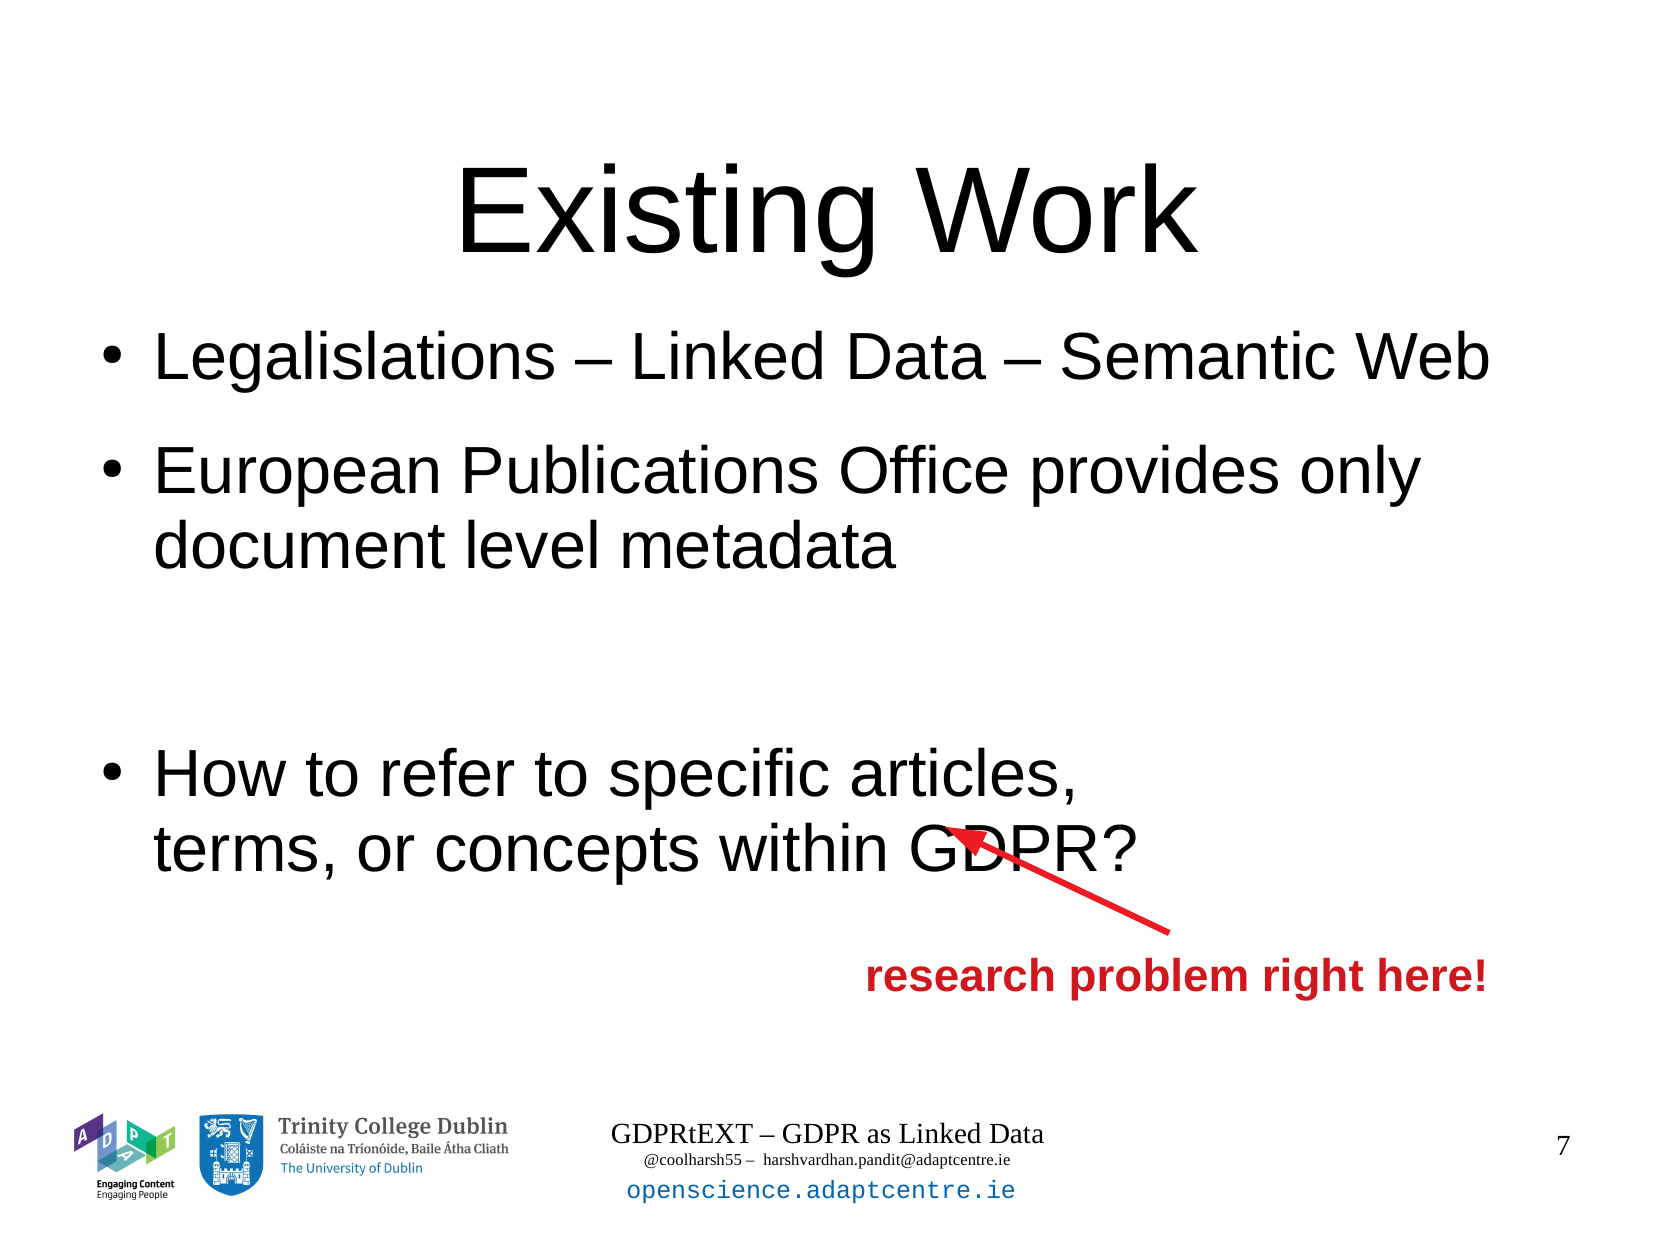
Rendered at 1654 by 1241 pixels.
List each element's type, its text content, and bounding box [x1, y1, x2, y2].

list Legalislations – Linked Data – Semantic Web European Publications Office provides only document level metadata How to refer to specific articles, terms, or concepts within GDPR? [82, 318, 1571, 1010]
picture [196, 1111, 512, 1199]
title Existing Work [82, 112, 1571, 308]
picture [54, 1086, 195, 1227]
text_box research problem right here! [850, 942, 1536, 1043]
